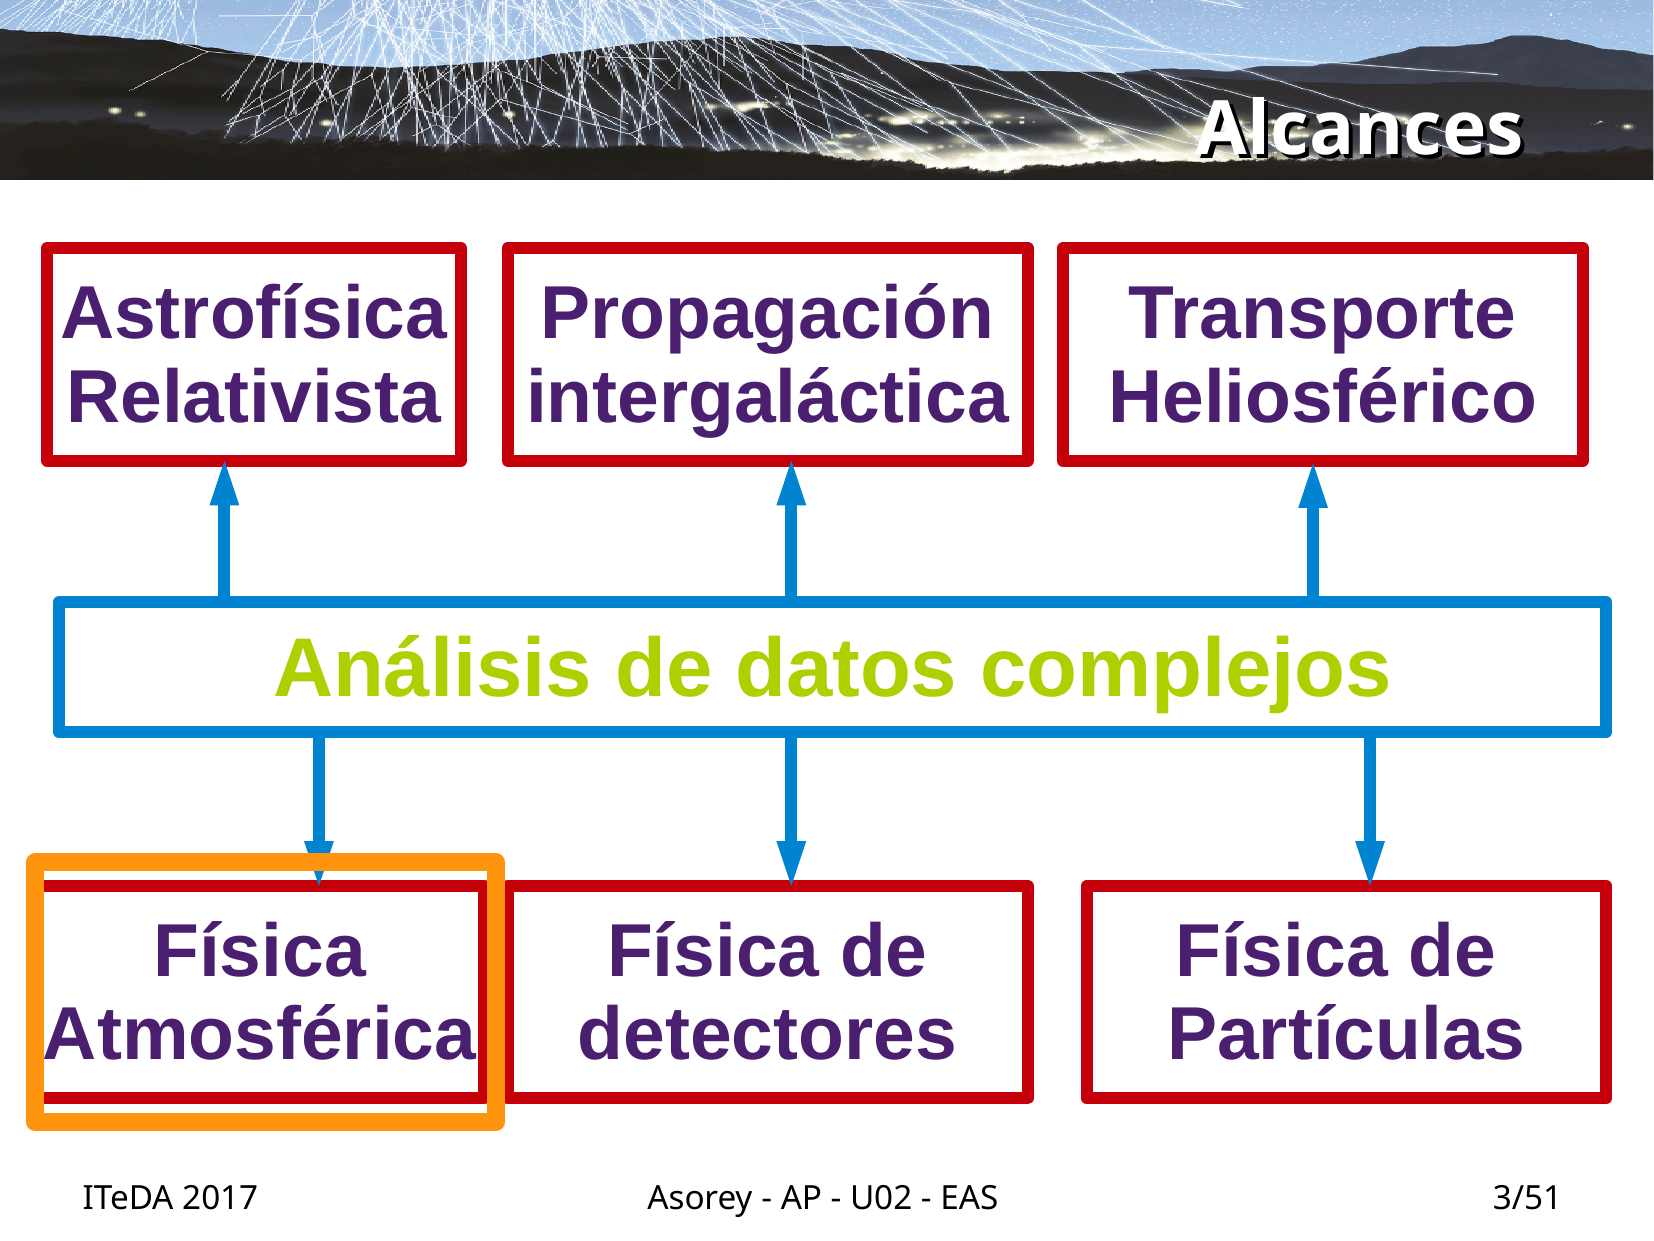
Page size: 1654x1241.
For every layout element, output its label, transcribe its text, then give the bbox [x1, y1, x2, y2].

title Alcances [82, 49, 1571, 201]
text_box Física de Partículas [1086, 885, 1607, 1099]
text_box Análisis de datos complejos [59, 602, 1607, 733]
text_box Propagación intergaláctica [507, 248, 1028, 461]
picture [0, 0, 1654, 180]
text_box Transporte Heliosférico [1062, 248, 1583, 461]
text_box Física de detectores [507, 885, 1028, 1099]
text_box Astrofísica Relativista [47, 248, 461, 461]
text_box Física Atmosférica [44, 885, 485, 1099]
